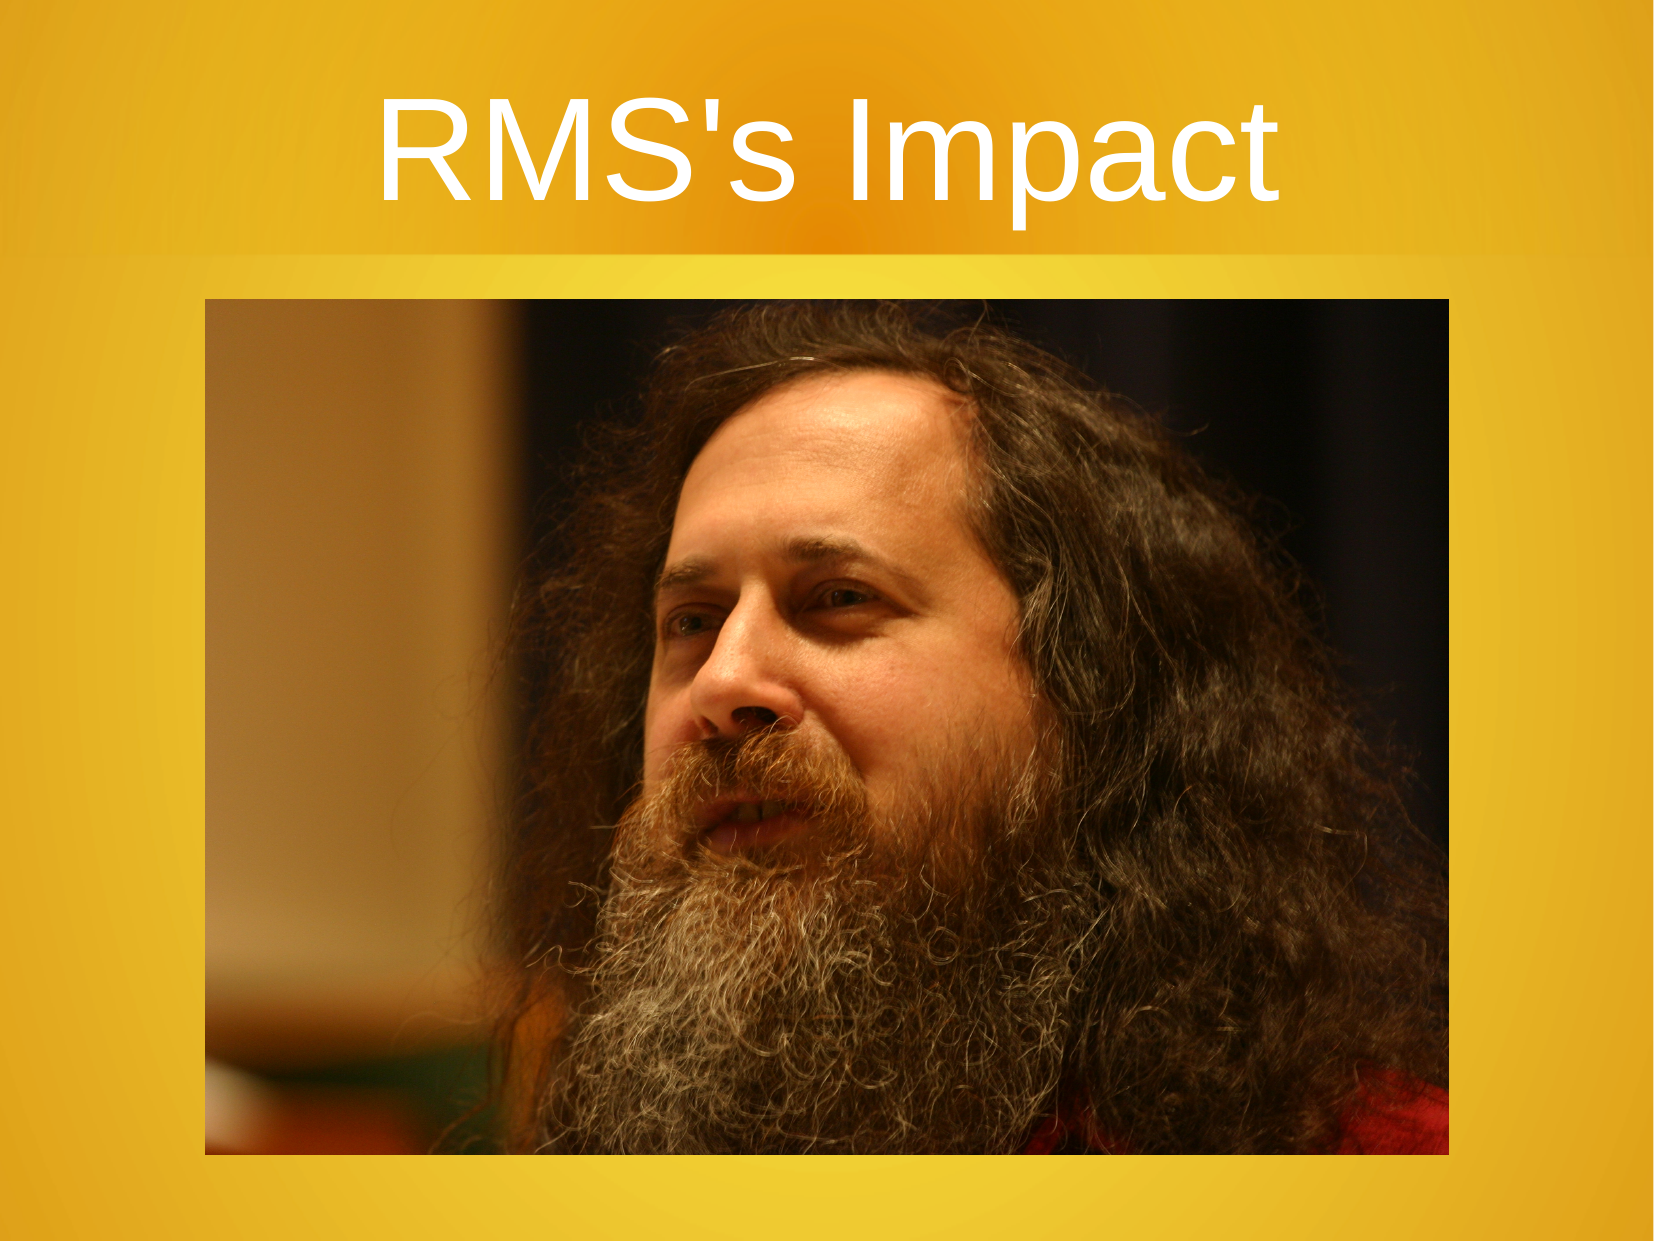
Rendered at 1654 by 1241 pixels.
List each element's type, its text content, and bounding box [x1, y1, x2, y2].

picture [0, 0, 1654, 1241]
title RMS's Impact [82, 47, 1571, 252]
